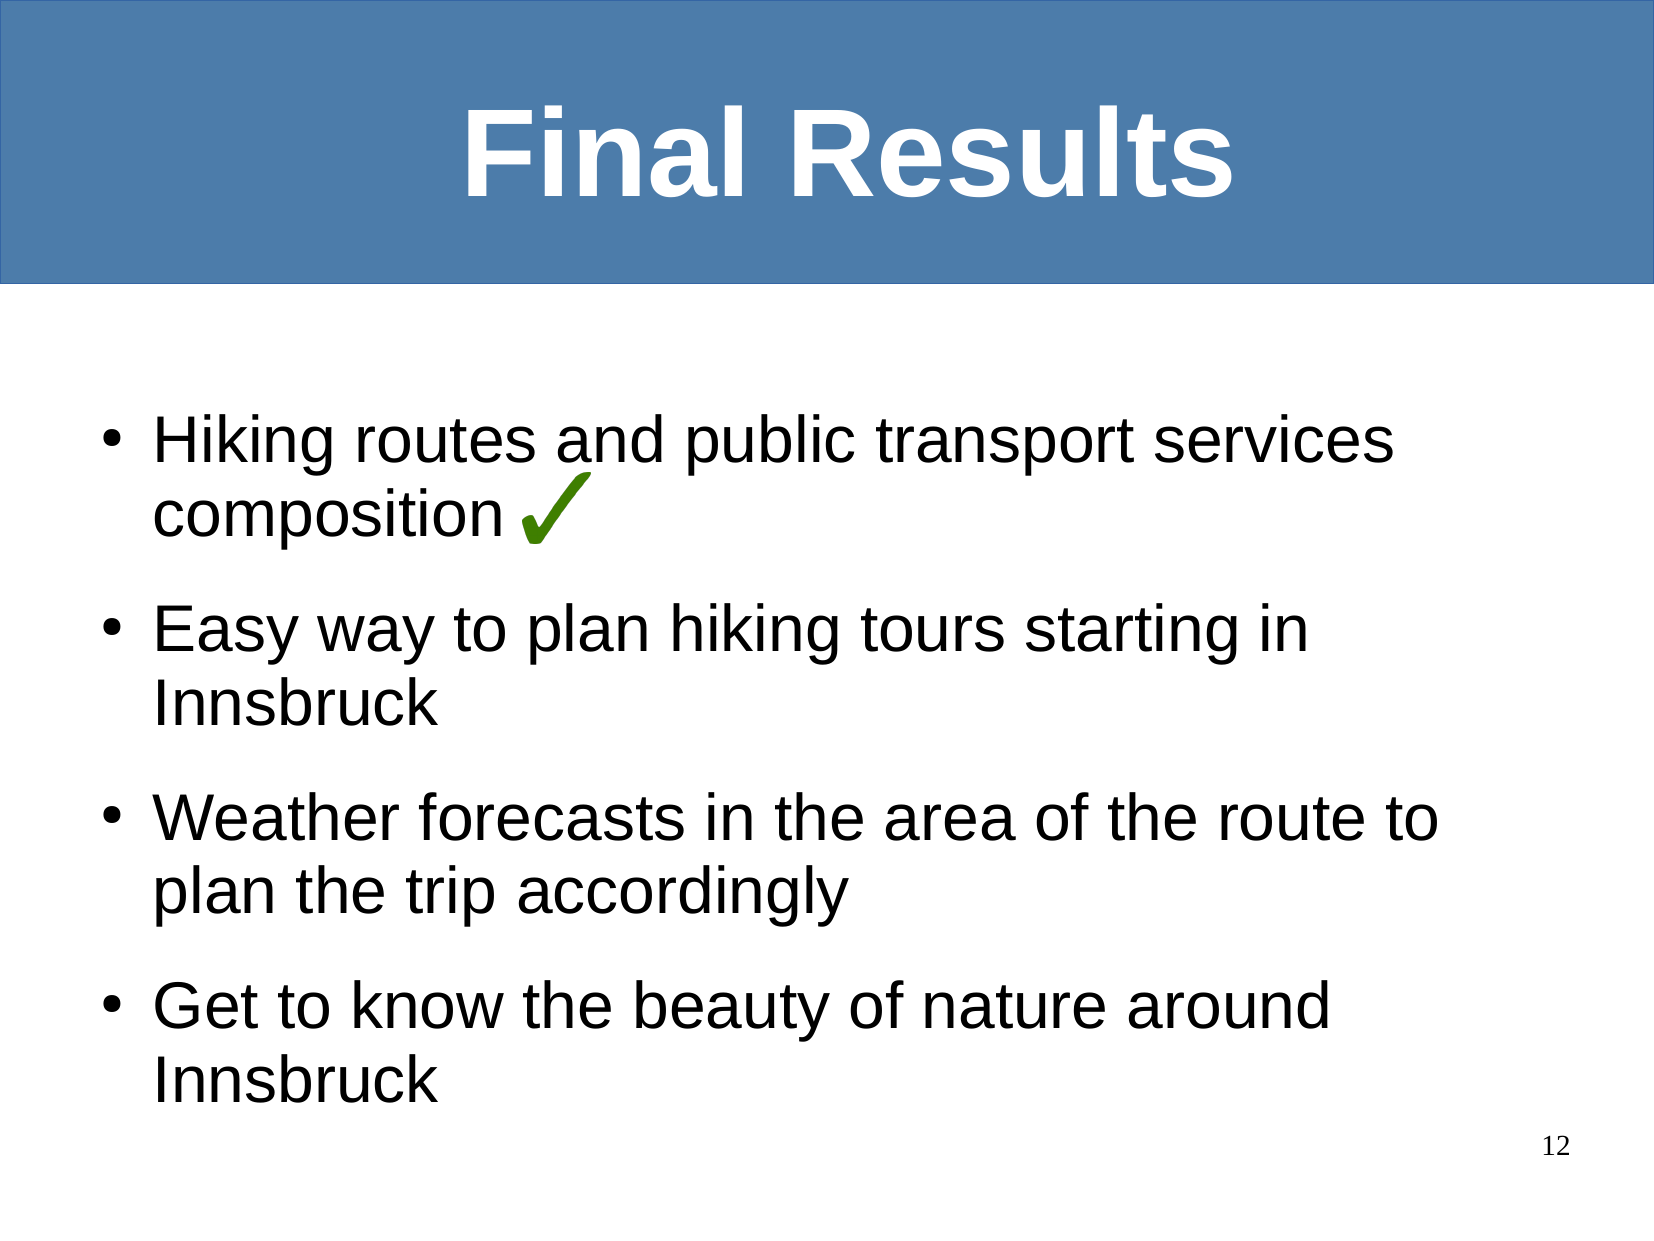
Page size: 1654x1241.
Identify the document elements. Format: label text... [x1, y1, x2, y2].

title Final Results [82, 49, 1571, 257]
text_box [0, 0, 1654, 284]
picture [522, 472, 591, 544]
list Hiking routes and public transport services composition Easy way to plan hiking tours starting in Innsbruck Weather forecasts in the area of the route to plan the trip accordingly Get to know the beauty of nature around Innsbruck [82, 402, 1571, 1123]
